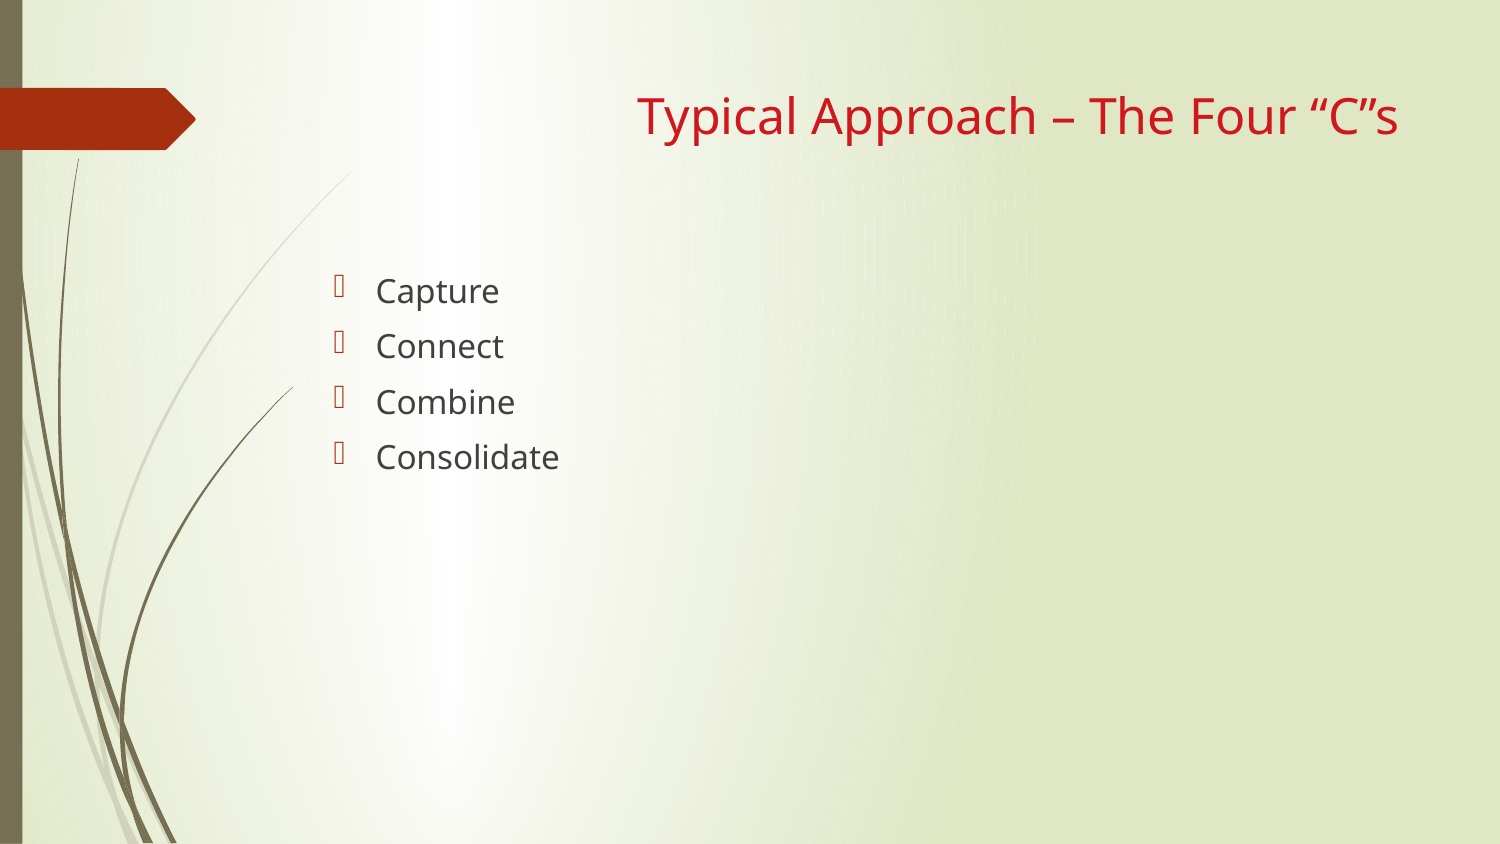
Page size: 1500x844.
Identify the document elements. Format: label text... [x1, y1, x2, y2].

title Typical Approach – The Four “C”s [319, 76, 1416, 235]
list Capture Connect Combine Consolidate [318, 262, 1416, 728]
